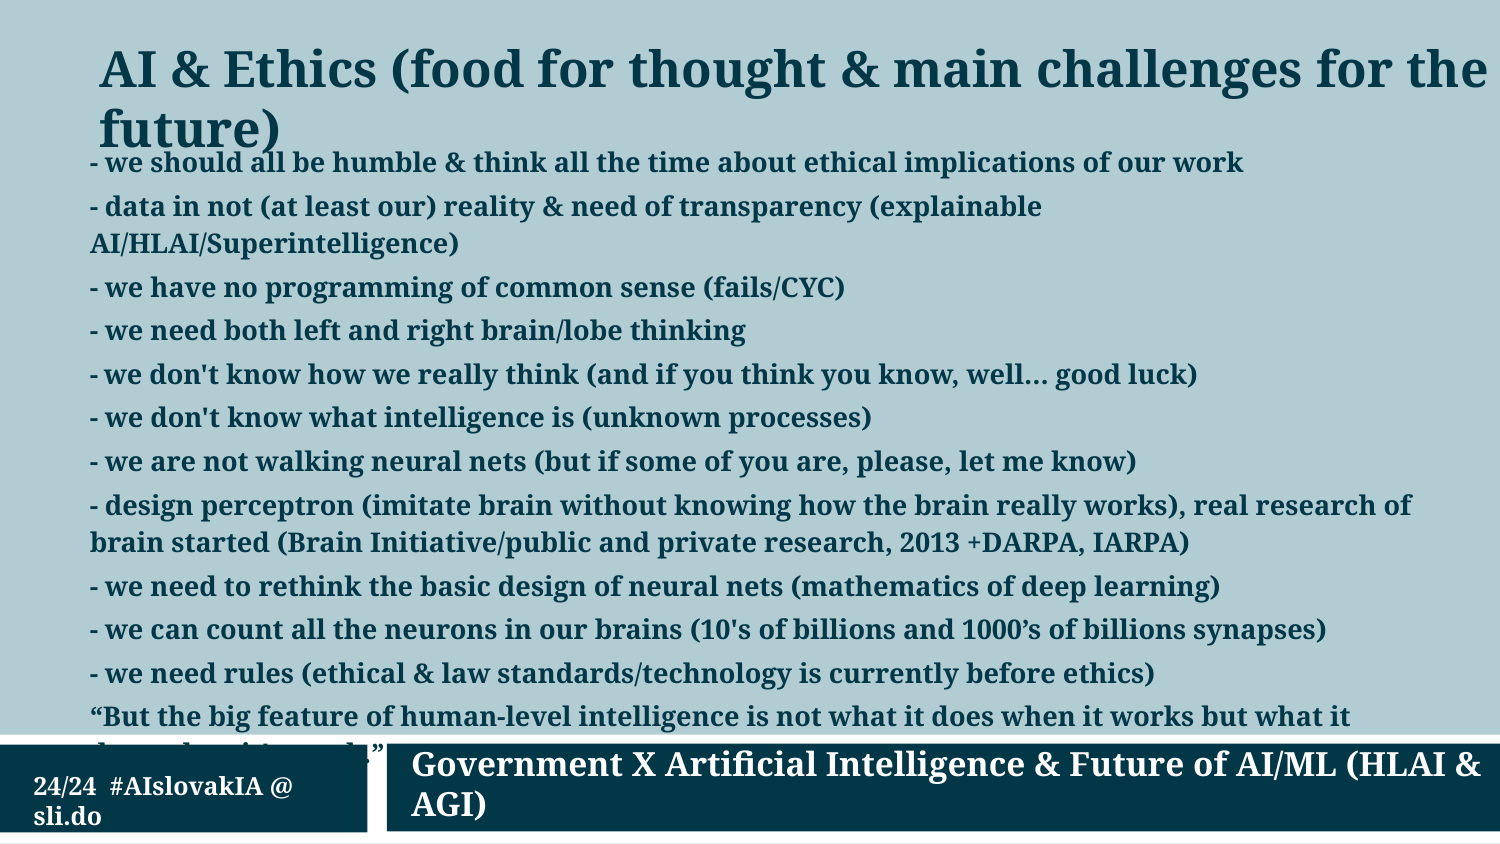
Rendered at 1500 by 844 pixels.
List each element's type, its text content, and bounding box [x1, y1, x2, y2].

text_box AI & Ethics (food for thought & main challenges for the future) [88, 36, 1500, 159]
text_box 24/24 #AIslovakIA @ sli.do [22, 764, 362, 808]
text_box - we should all be humble & think all the time about ethical implications of our work - data in not (at least our) reality & need of transparency (explainable AI/HLAI/Superintelligence) - we have no programming of common sense (fails/CYC) - we need both left and right brain/lobe thinking - we don't know how we really think (and if you think you know, well… good luck) - we don't know what intelligence is (unknown processes) - we are not walking neural nets (but if some of you are, please, let me know) - design perceptron (imitate brain without knowing how the brain really works), real research of brain started (Brain Initiative/public and private research, 2013 +DARPA, IARPA) - we need to rethink the basic design of neural nets (mathematics of deep learning) - we can count all the neurons in our brains (10's of billions and 1000’s of billions synapses) - we need rules (ethical & law standards/technology is currently before ethics) “But the big feature of human-level intelligence is not what it does when it works but what it does when it's stuck.” -- Marvin Minsky [78, 134, 1429, 720]
text_box Government X Artificial Intelligence & Future of AI/ML (HLAI & AGI) [400, 740, 1500, 826]
